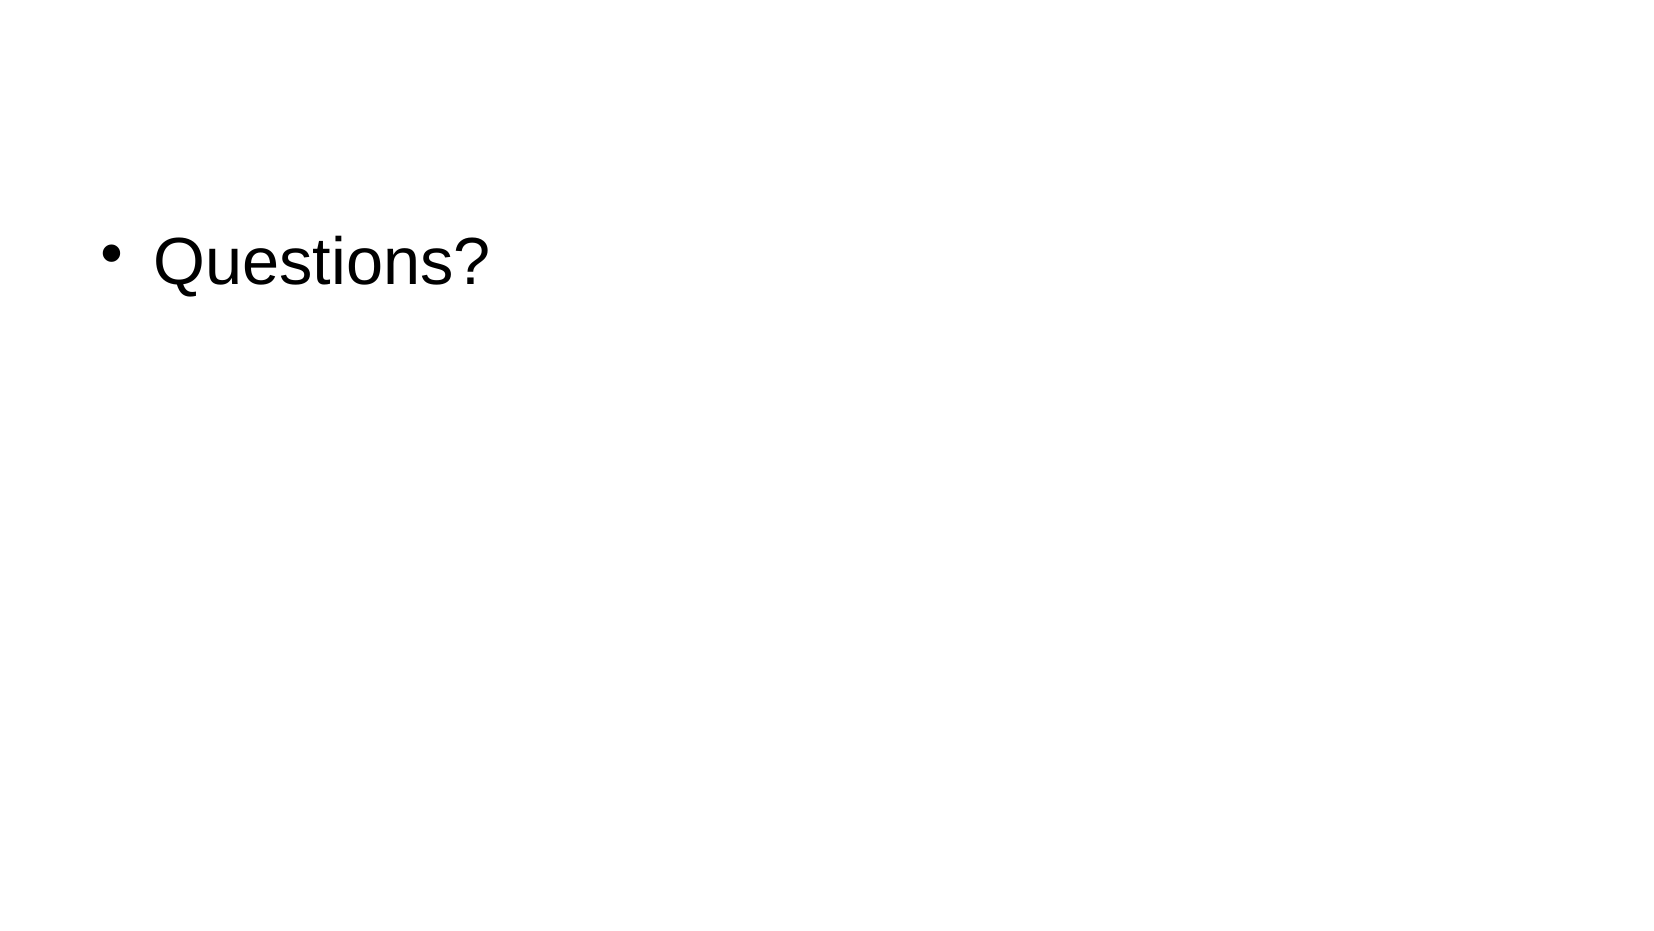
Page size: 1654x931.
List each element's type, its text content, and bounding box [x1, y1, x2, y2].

text_box Questions? [82, 217, 1571, 757]
